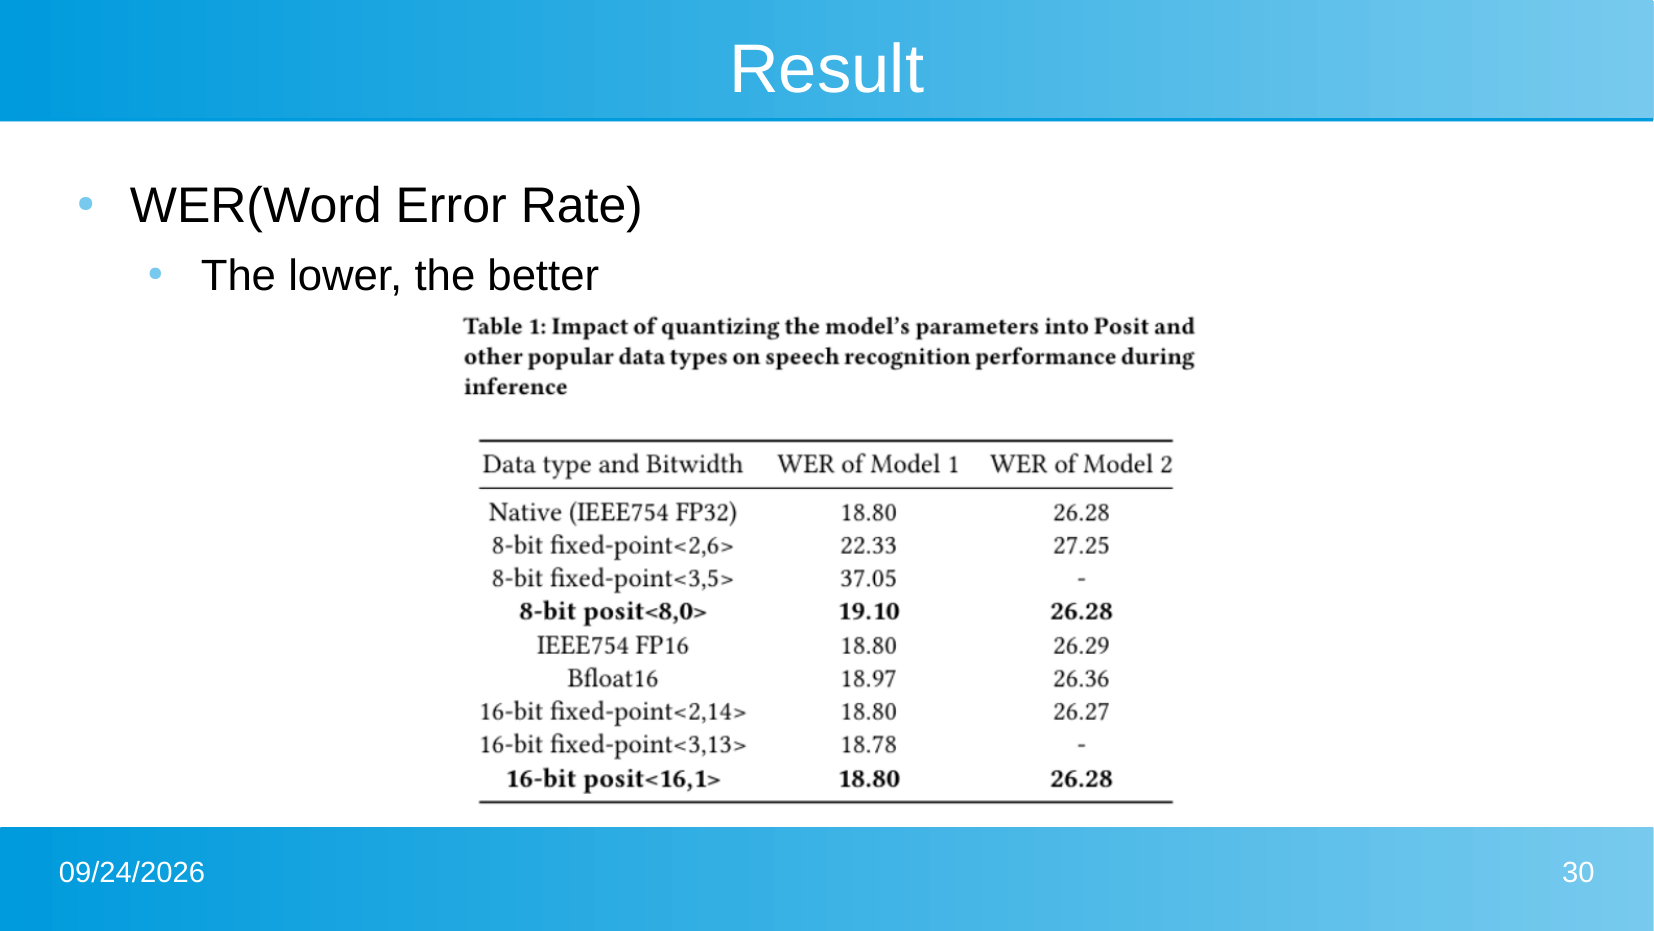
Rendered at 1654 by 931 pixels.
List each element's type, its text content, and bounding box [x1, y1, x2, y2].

list WER(Word Error Rate) The lower, the better [59, 177, 1595, 768]
picture [449, 300, 1205, 819]
title Result [59, 29, 1595, 108]
